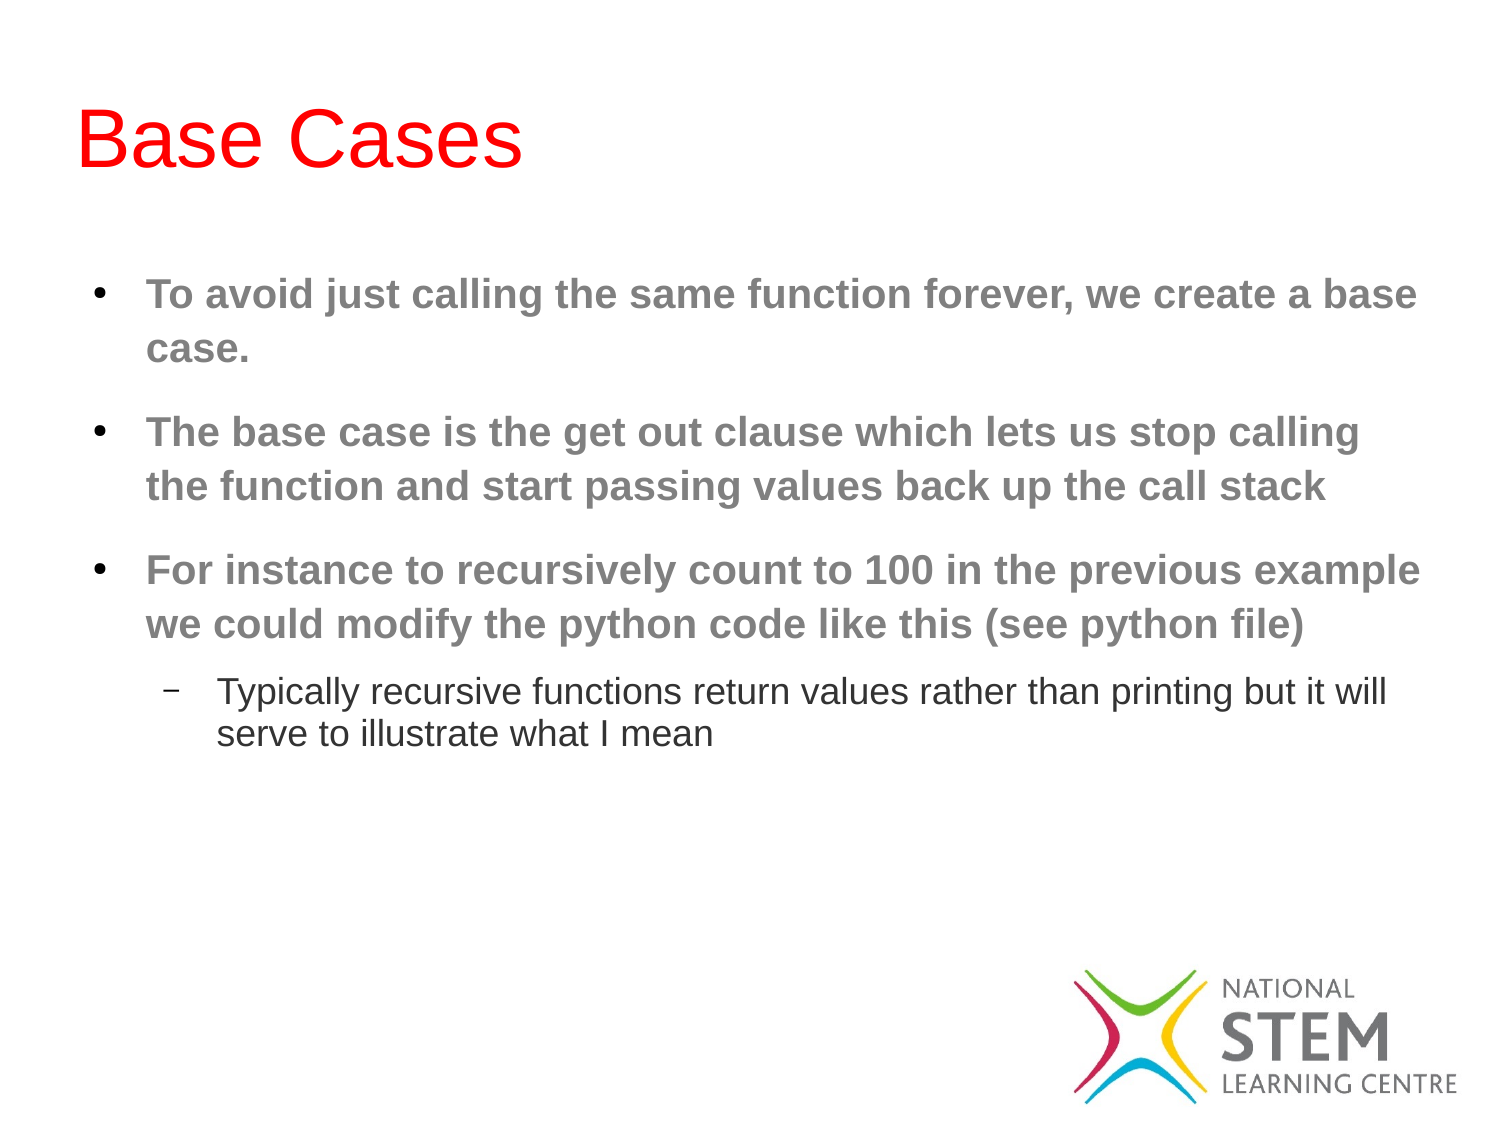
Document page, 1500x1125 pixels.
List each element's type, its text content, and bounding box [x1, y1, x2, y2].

picture [1057, 953, 1472, 1120]
title Base Cases [75, 44, 1425, 233]
list To avoid just calling the same function forever, we create a base case. The base case is the get out clause which lets us stop calling the function and start passing values back up the call stack For instance to recursively count to 100 in the previous example we could modify the python code like this (see python file) Typically recursive functions return values rather than printing but it will serve to illustrate what I mean [75, 263, 1425, 916]
